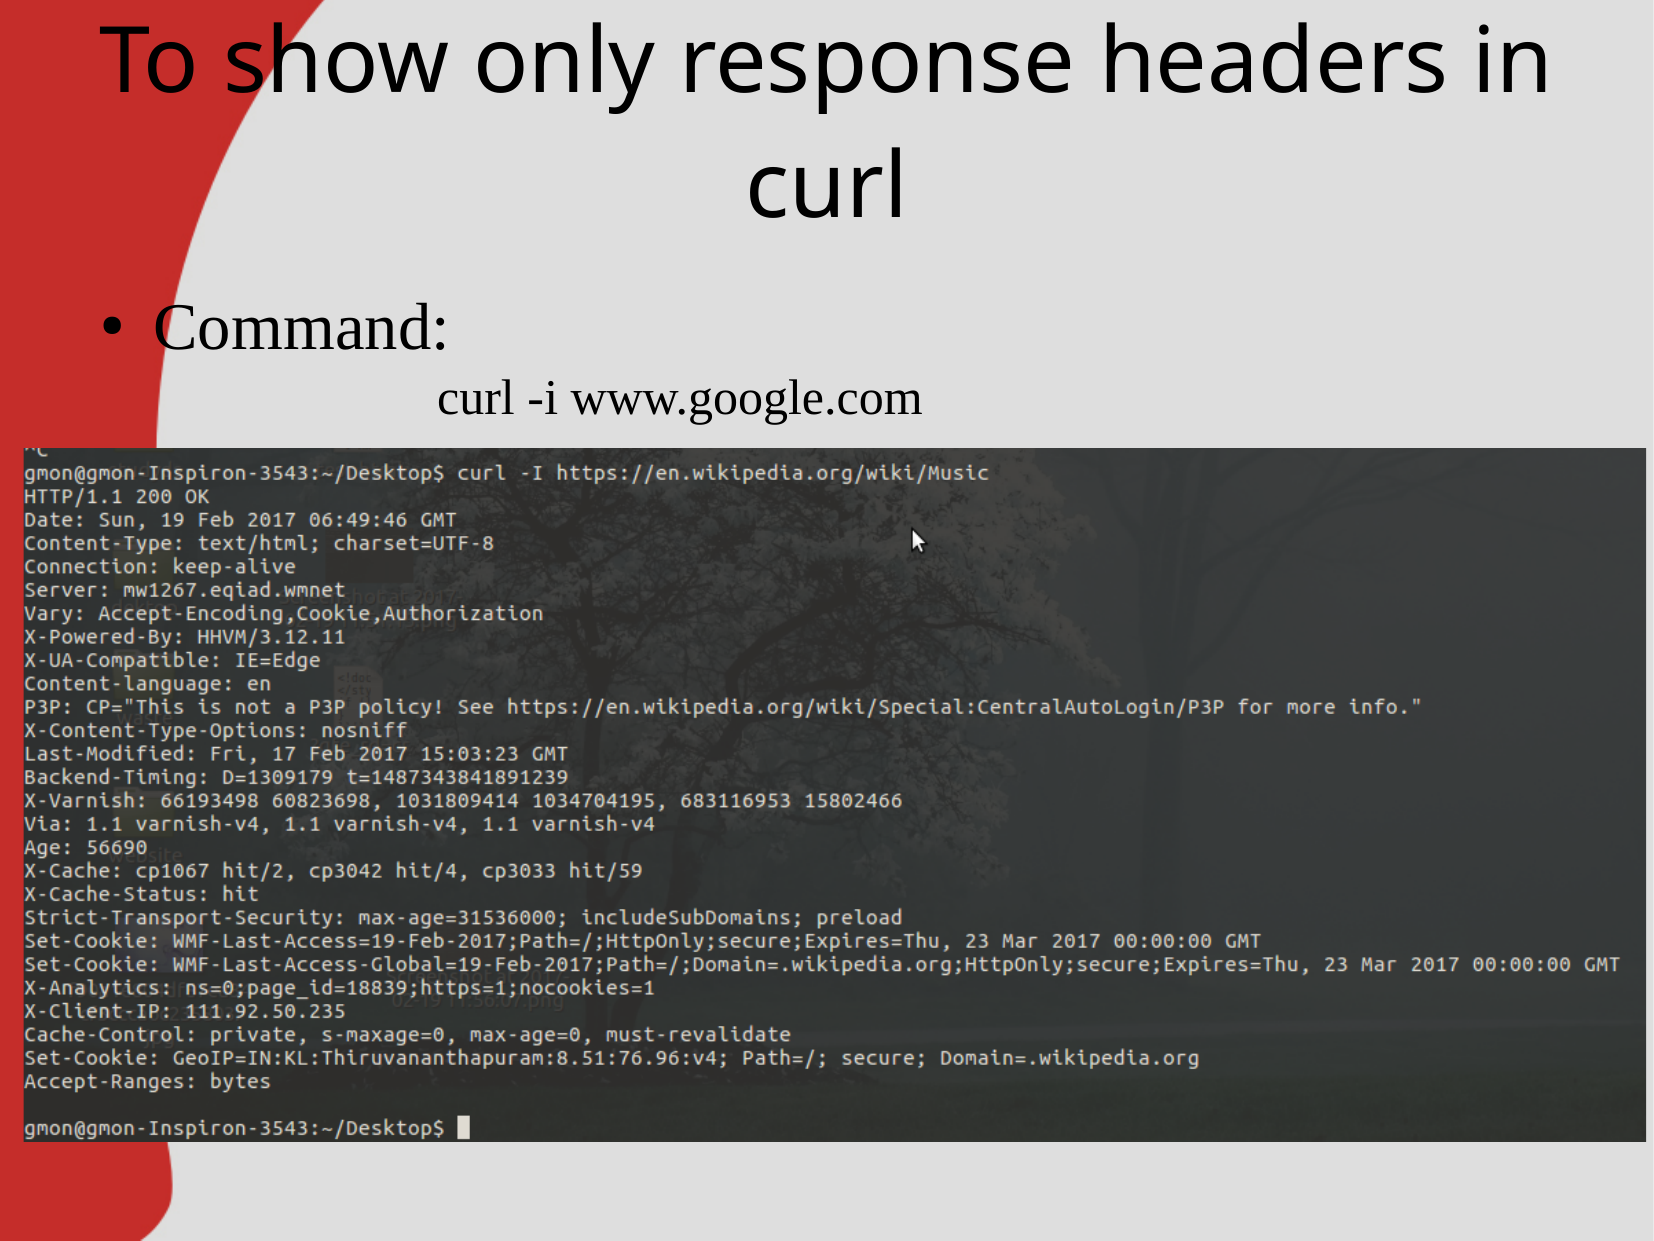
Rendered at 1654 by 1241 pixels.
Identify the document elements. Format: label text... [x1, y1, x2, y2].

list Command: curl -i www.google.com [82, 290, 1571, 448]
picture [0, 0, 1654, 1241]
title To show only response headers in curl [82, 1, 1571, 237]
